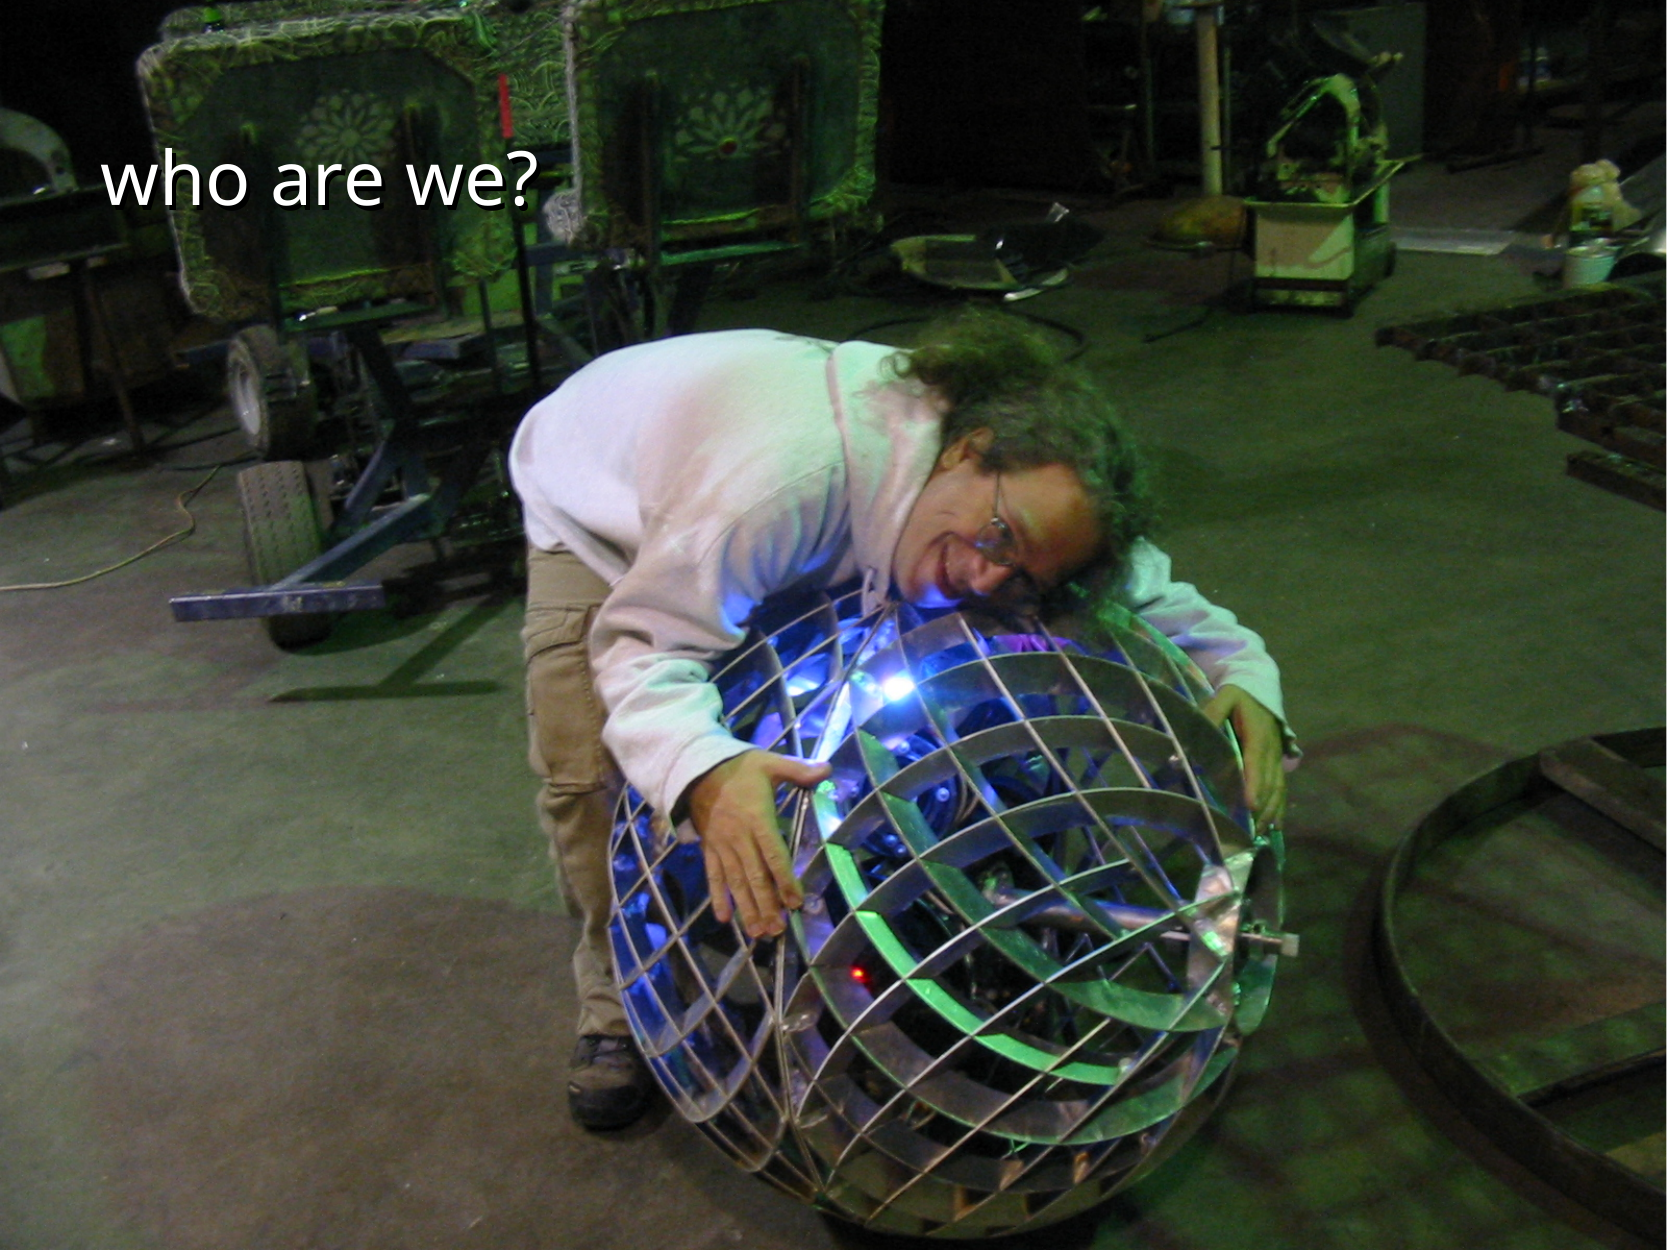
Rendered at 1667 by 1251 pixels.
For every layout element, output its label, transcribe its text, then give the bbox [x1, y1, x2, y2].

title who are we? [74, 112, 713, 226]
picture [0, 0, 1667, 1251]
